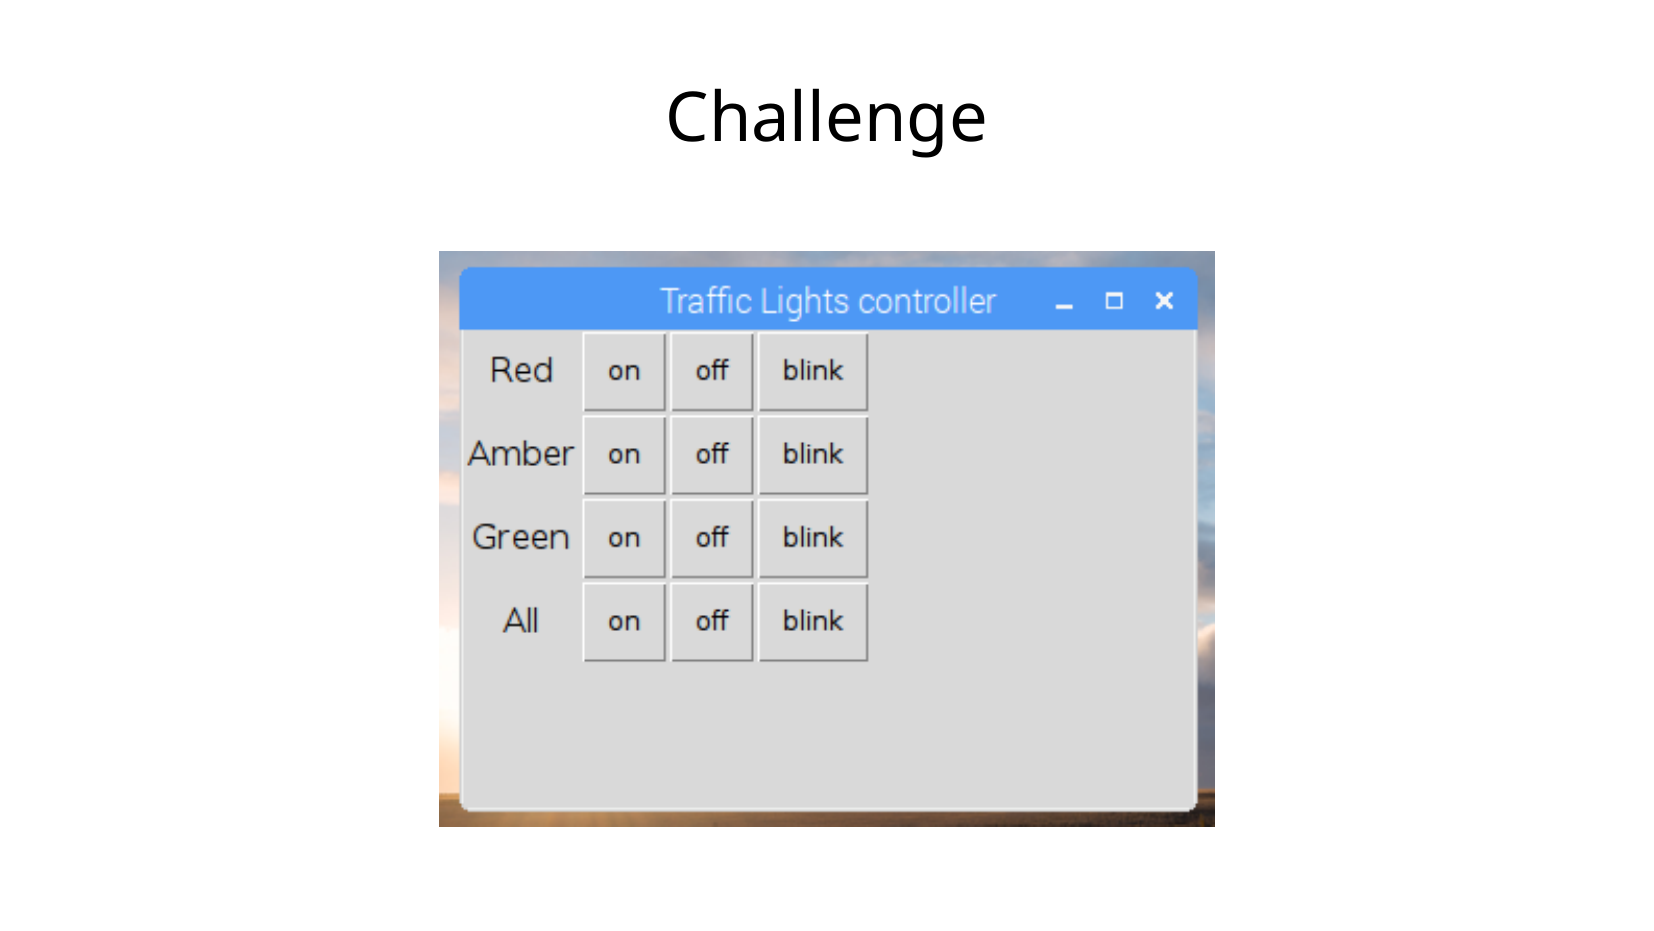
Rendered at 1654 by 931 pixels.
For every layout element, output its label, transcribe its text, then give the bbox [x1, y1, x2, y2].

picture [439, 251, 1215, 827]
title Challenge [82, 37, 1571, 193]
